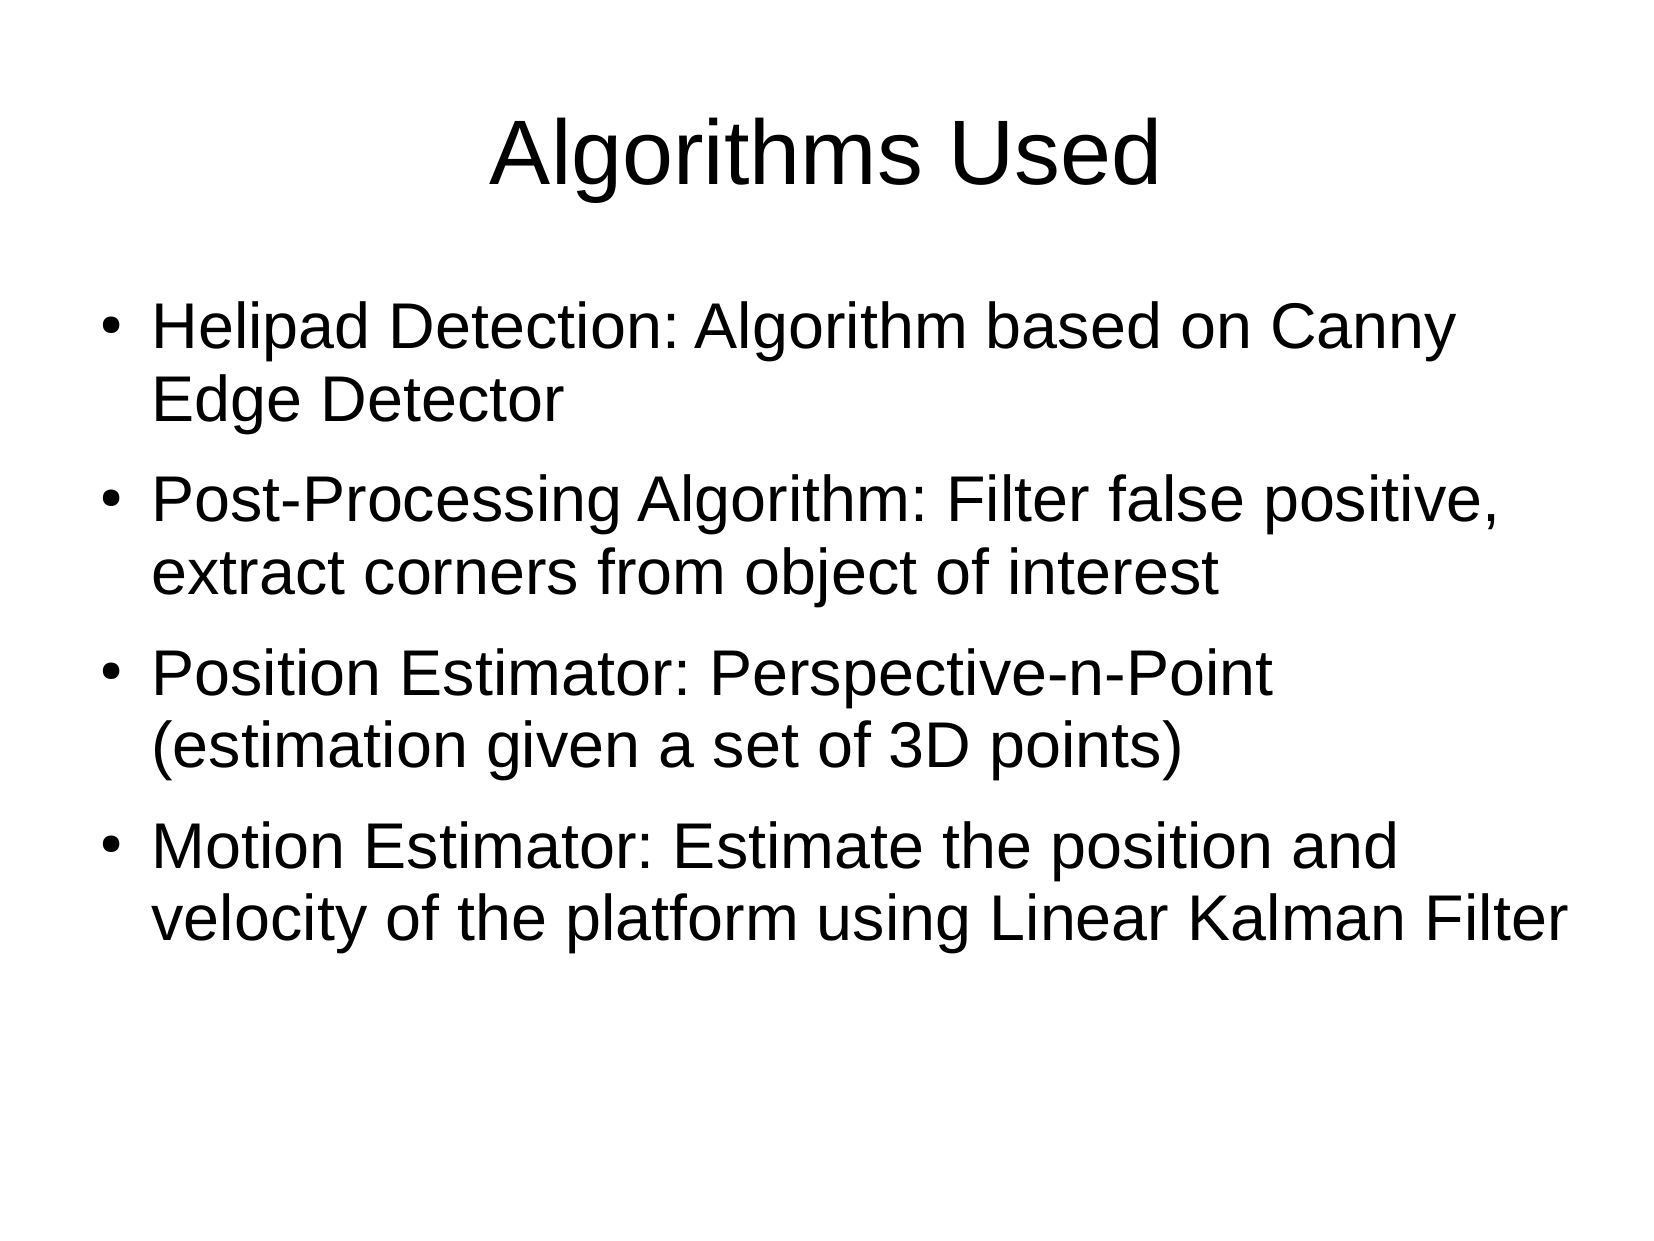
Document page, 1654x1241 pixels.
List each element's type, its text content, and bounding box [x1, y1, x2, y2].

title Algorithms Used [82, 49, 1571, 257]
list Helipad Detection: Algorithm based on Canny Edge Detector Post-Processing Algorithm: Filter false positive, extract corners from object of interest Position Estimator: Perspective-n-Point (estimation given a set of 3D points) Motion Estimator: Estimate the position and velocity of the platform using Linear Kalman Filter [82, 290, 1571, 1010]
